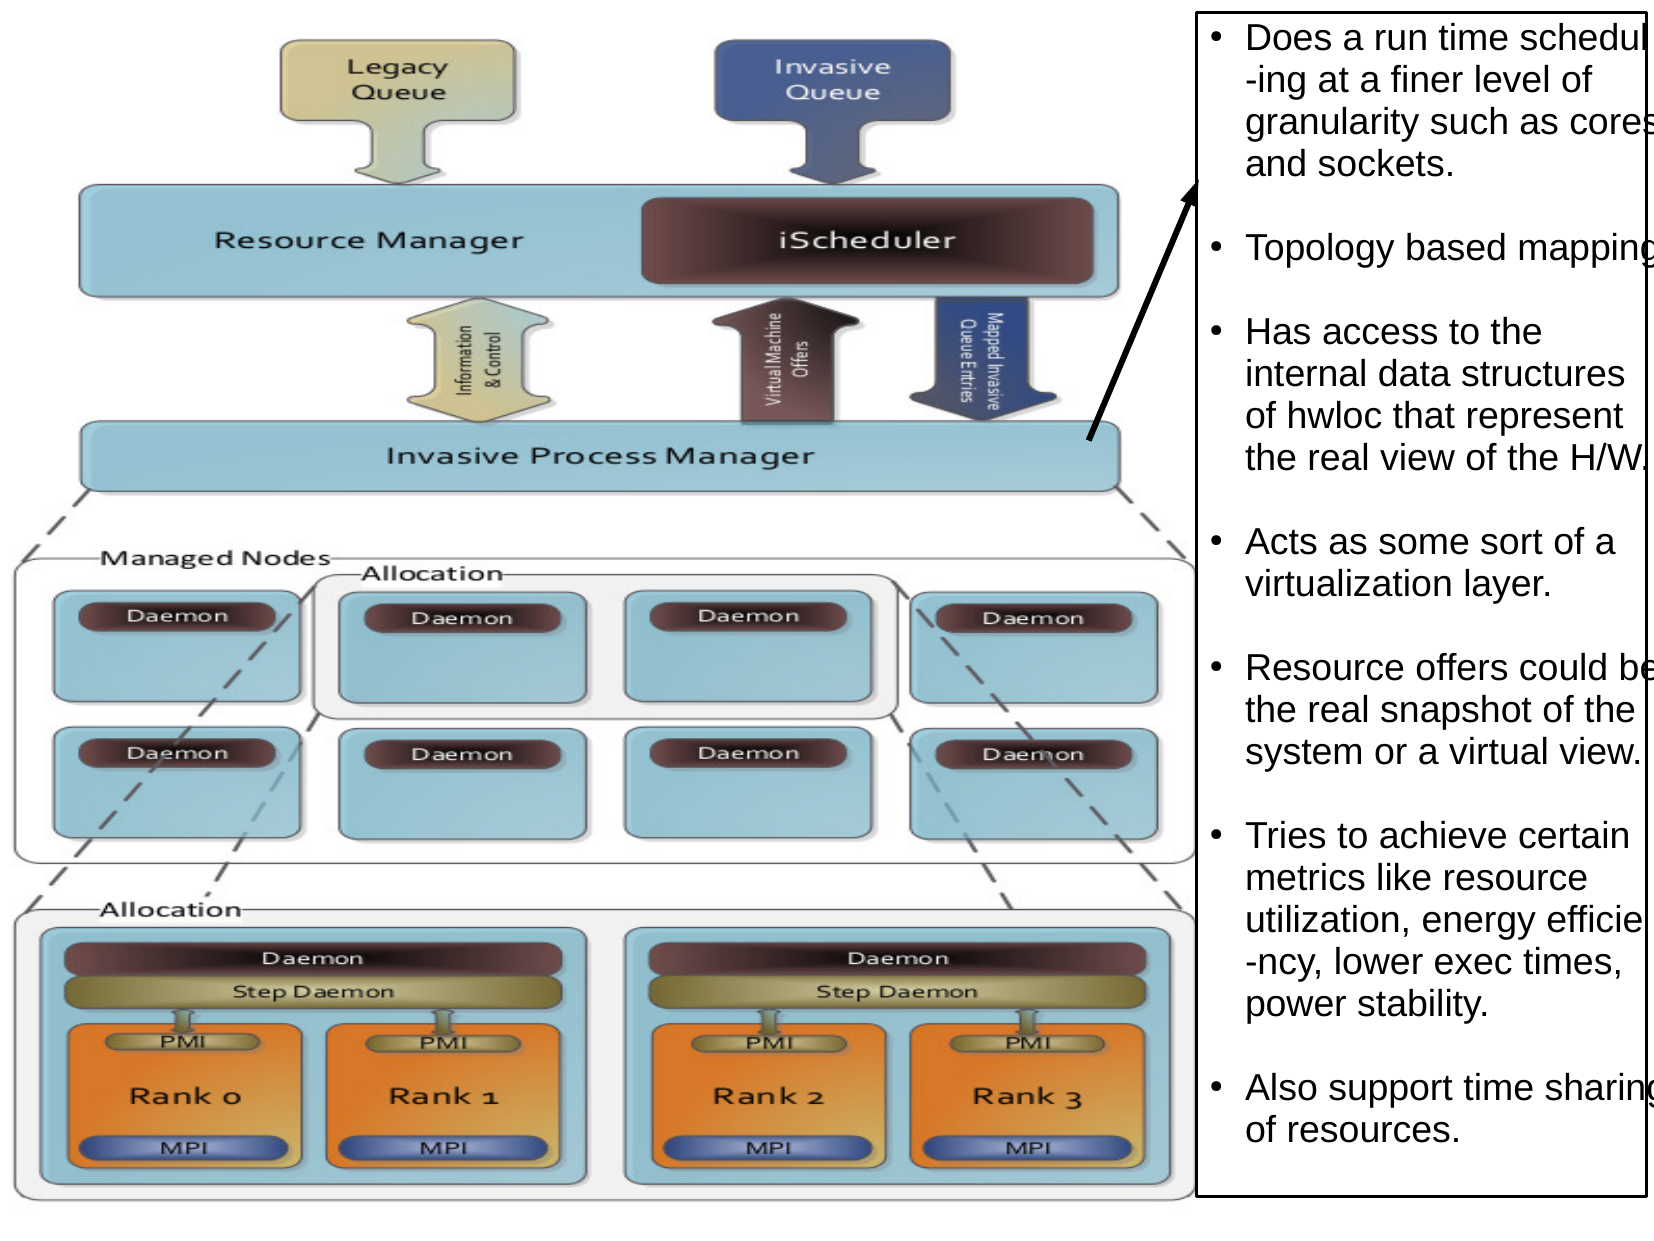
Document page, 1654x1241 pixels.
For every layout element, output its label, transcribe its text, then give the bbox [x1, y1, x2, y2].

picture [0, 7, 1265, 1235]
text_box Does a run time schedul -ing at a finer level of granularity such as cores and sockets. Topology based mapping Has access to the internal data structures of hwloc that represent the real view of the H/W. Acts as some sort of a virtualization layer. Resource offers could be the real snapshot of the system or a virtual view. Tries to achieve certain metrics like resource utilization, energy efficie -ncy, lower exec times, power stability. Also support time sharing of resources. [1196, 12, 1647, 1197]
